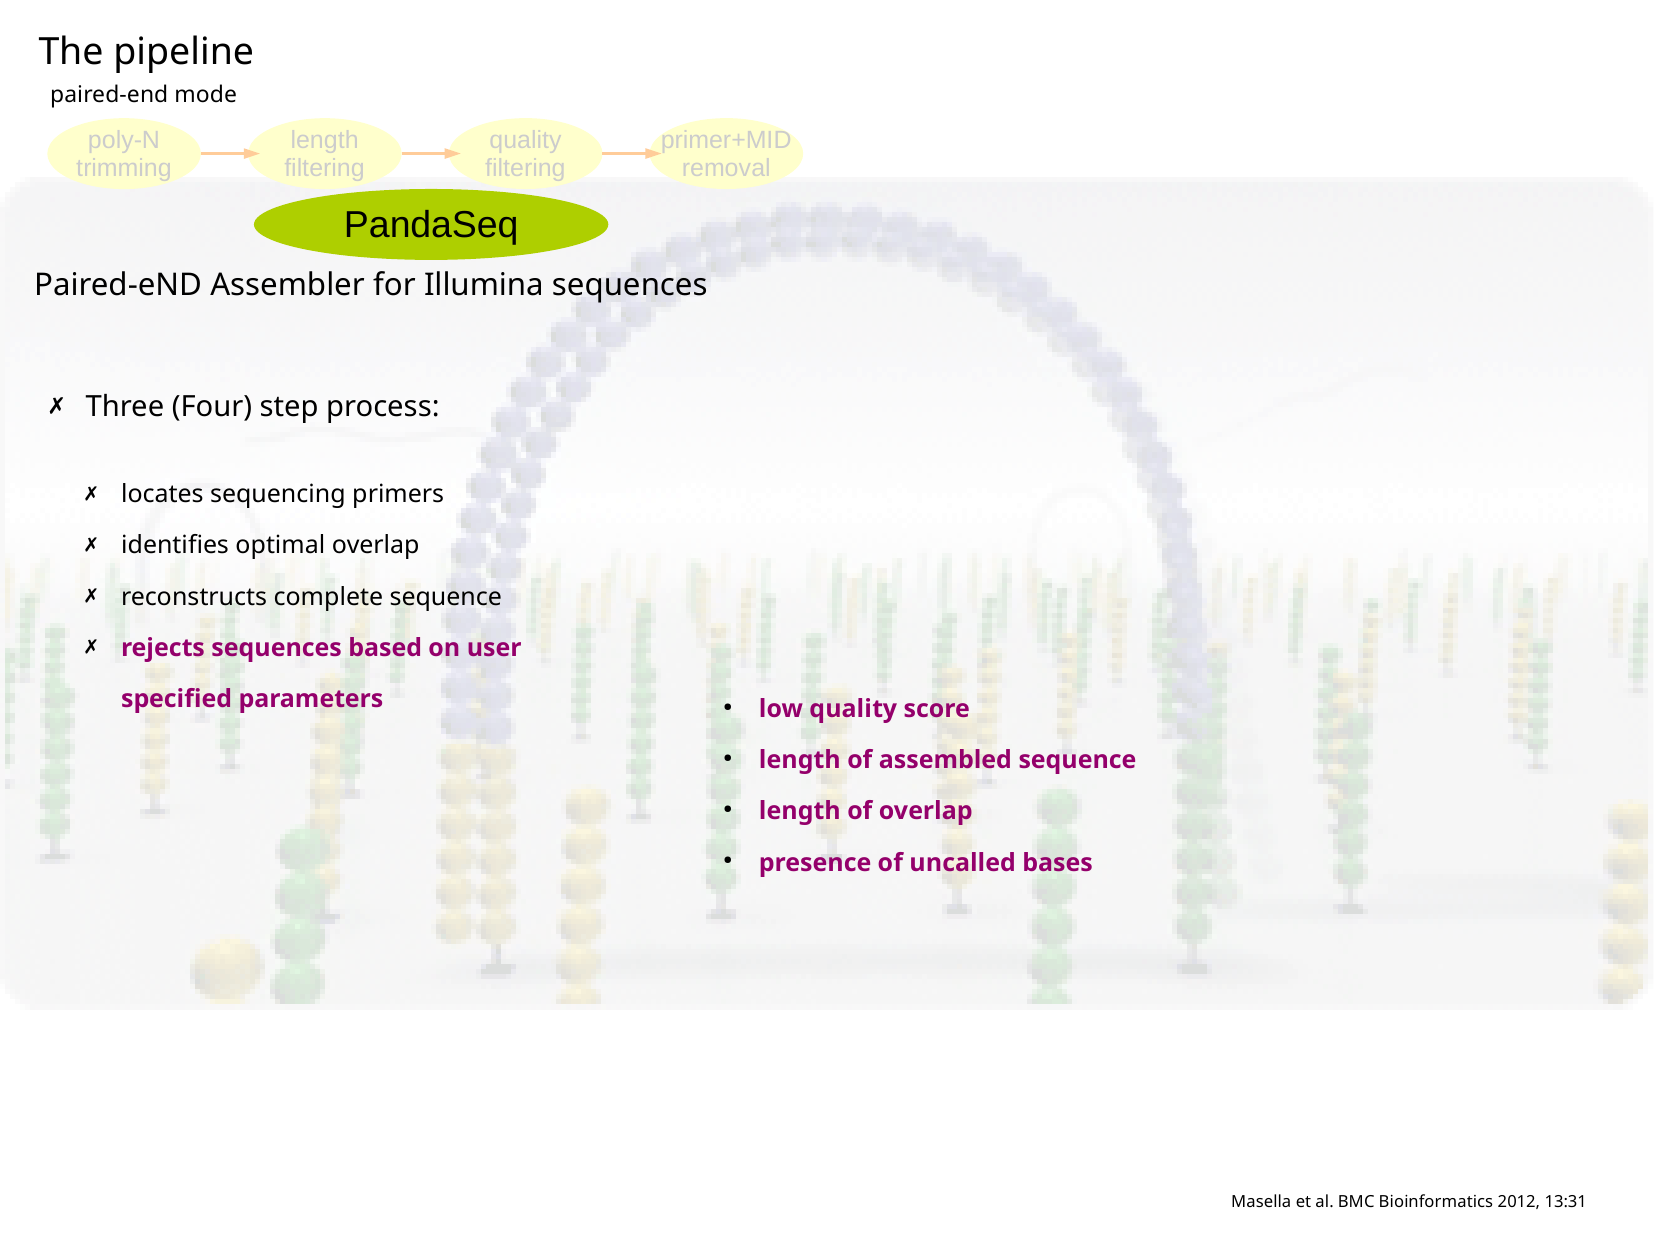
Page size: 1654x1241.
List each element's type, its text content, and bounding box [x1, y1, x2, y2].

text_box poly-N trimming [47, 123, 201, 190]
text_box quality filtering [449, 118, 603, 190]
text_box The pipeline [23, 16, 304, 92]
text_box PandaSeq [253, 188, 609, 254]
text_box Masella et al. BMC Bioinformatics 2012, 13:31 [1216, 1182, 1634, 1217]
text_box low quality score length of assembled sequence length of overlap presence of uncalled bases [673, 666, 1223, 969]
text_box Paired-eND Assembler for Illumina sequences [19, 254, 851, 320]
text_box paired-end mode [35, 70, 289, 123]
text_box primer+MID removal [650, 118, 804, 190]
text_box Three (Four) step process: locates sequencing primers identifies optimal overlap reconstructs complete sequence rejects sequences based on user specified parameters [35, 378, 644, 785]
text_box [0, 0, 1654, 1241]
text_box length filtering [248, 118, 402, 190]
